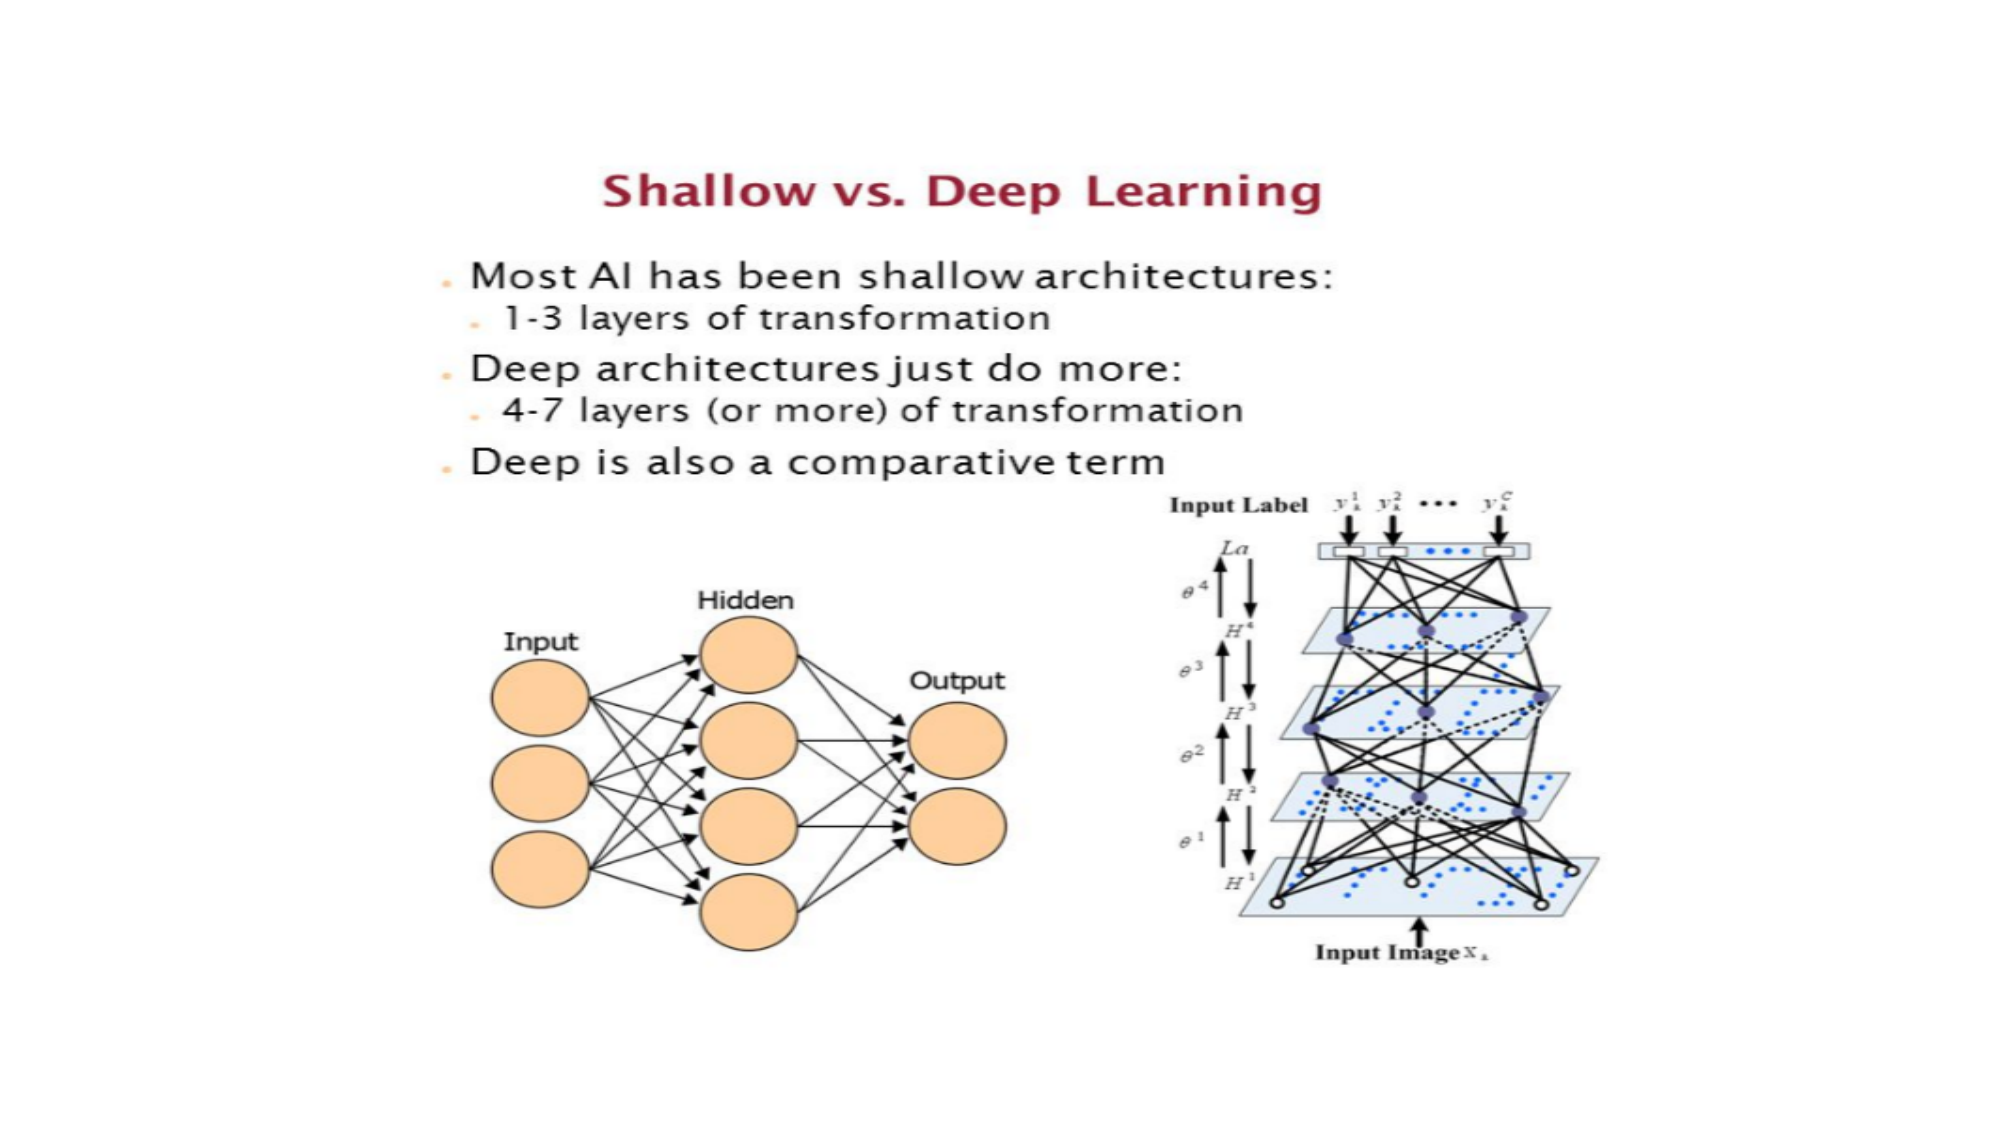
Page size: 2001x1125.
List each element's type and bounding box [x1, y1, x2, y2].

picture [285, 89, 1666, 991]
